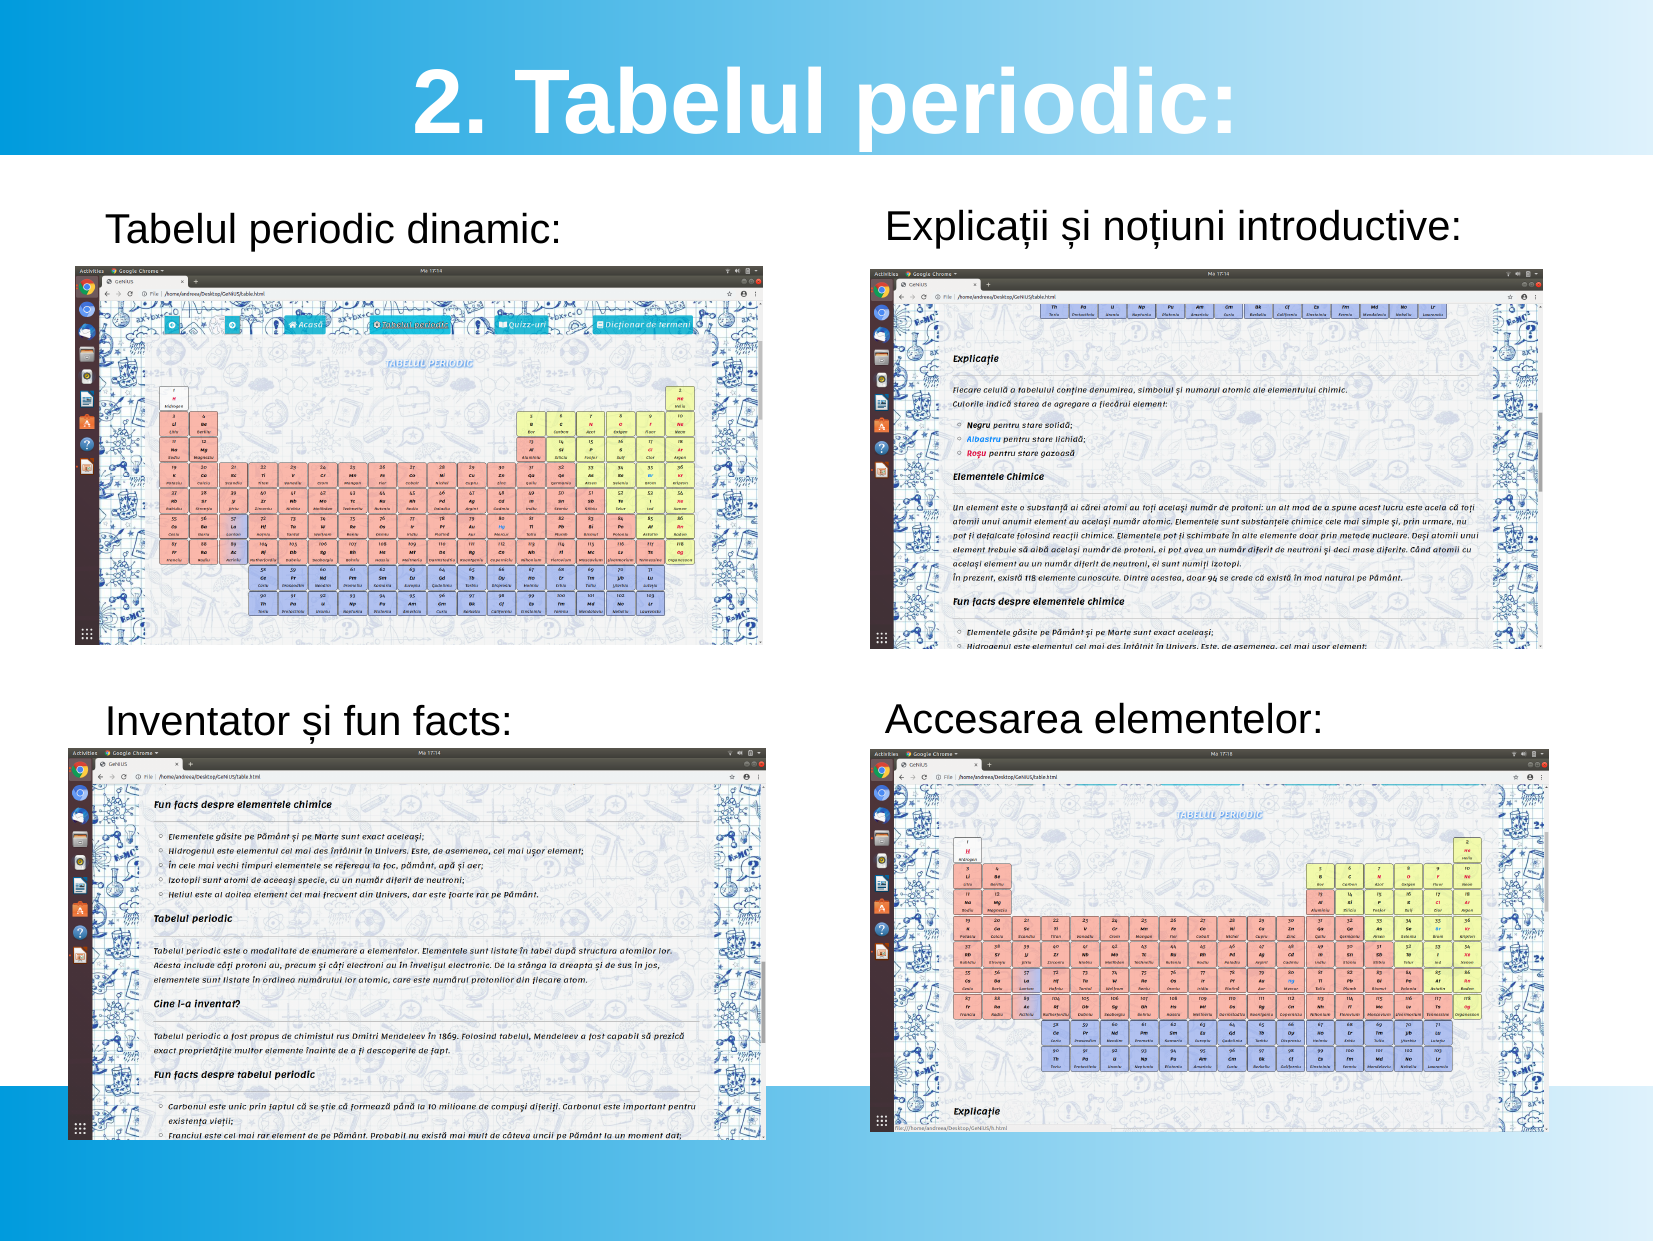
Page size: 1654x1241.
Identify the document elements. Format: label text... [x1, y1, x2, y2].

text_box Accesarea elementelor: [870, 688, 1501, 751]
title 2. Tabelul periodic: [82, 49, 1571, 155]
text_box Explicații și noțiuni introductive: [870, 195, 1478, 257]
picture [68, 748, 766, 1241]
picture [75, 266, 763, 646]
picture [870, 269, 1543, 649]
text_box Tabelul periodic dinamic: [90, 198, 721, 260]
text_box Inventator și fun facts: [90, 690, 721, 752]
picture [870, 749, 1549, 1132]
